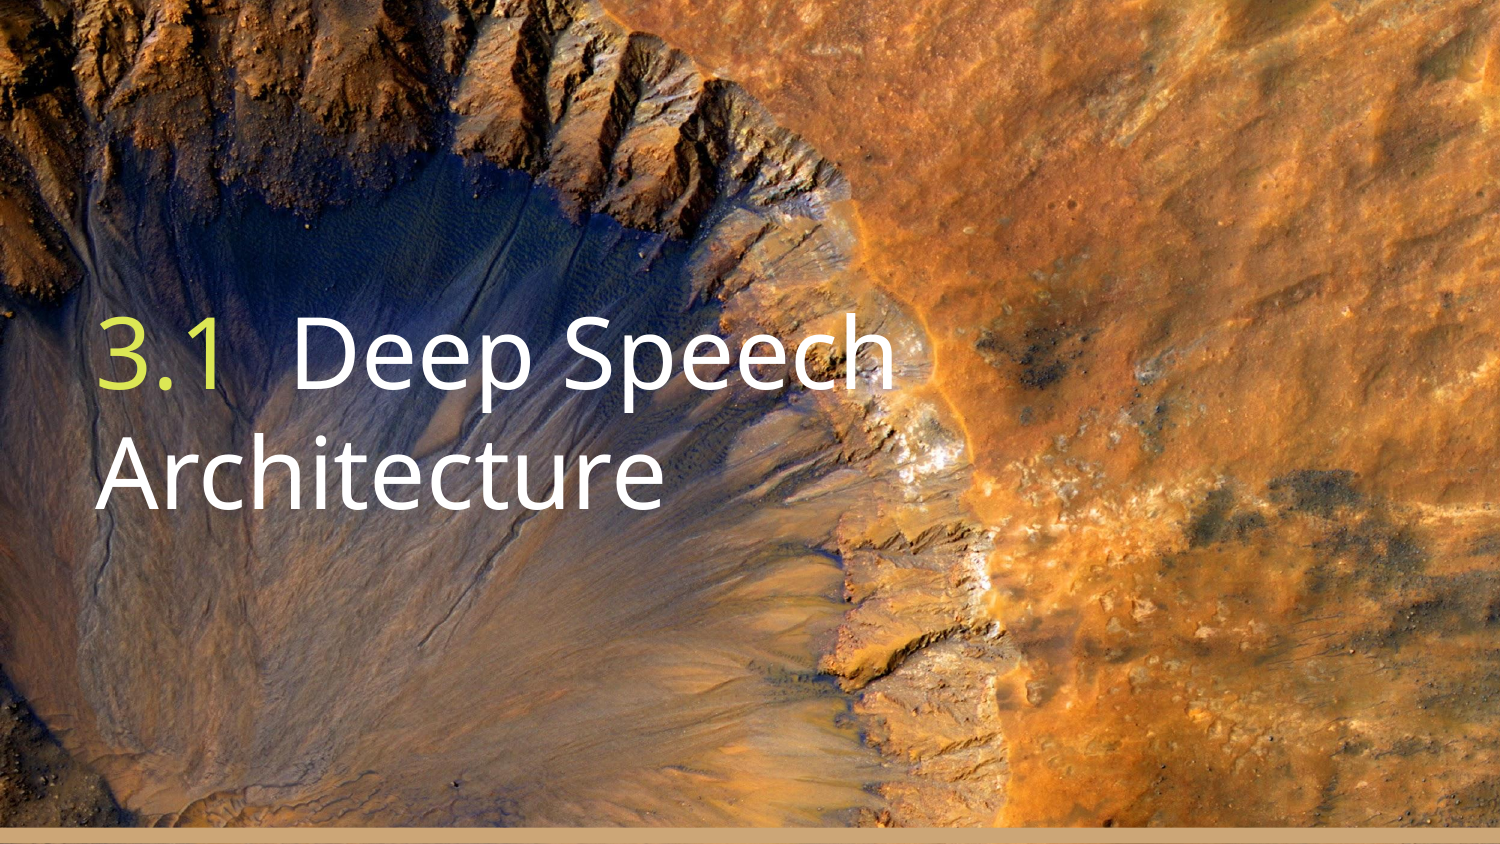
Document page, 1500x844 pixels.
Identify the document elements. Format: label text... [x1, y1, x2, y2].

title 3.1 Deep Speech Architecture [80, 73, 1348, 745]
picture [0, 0, 1500, 827]
